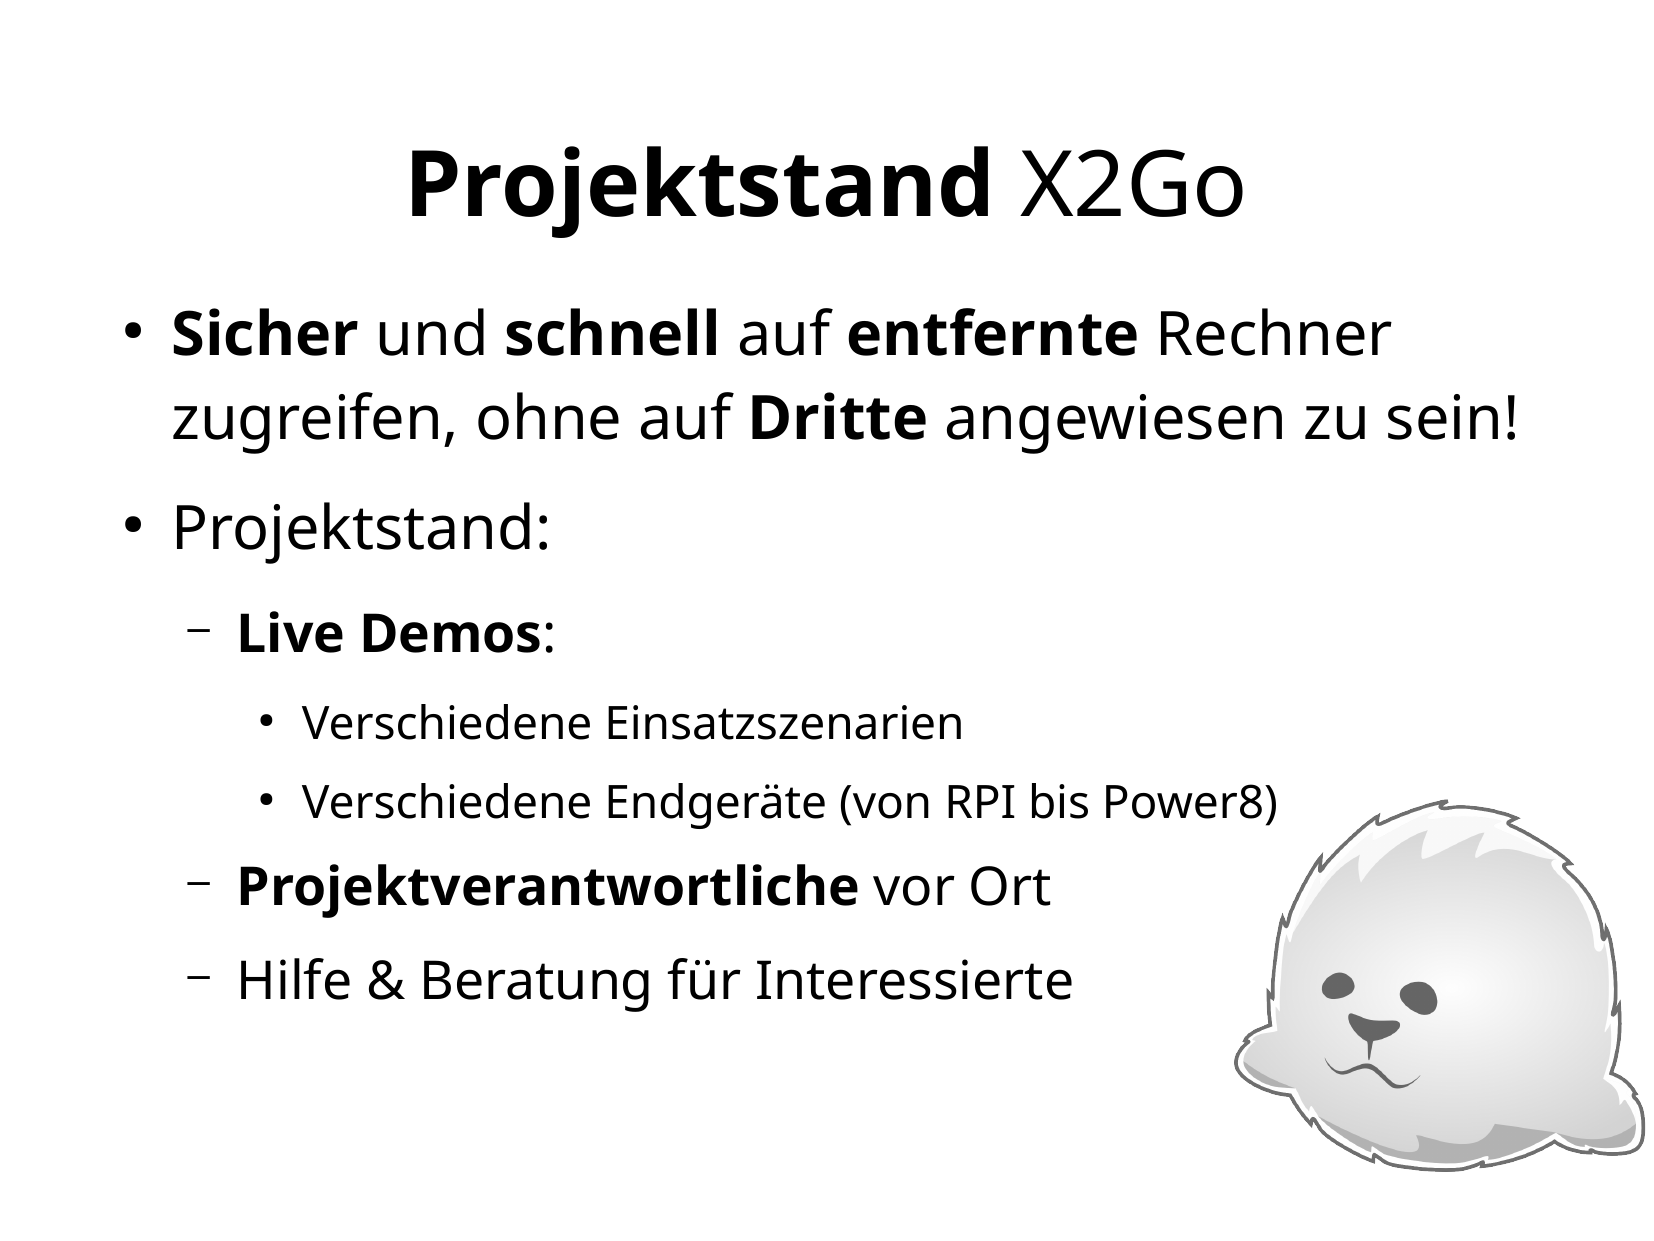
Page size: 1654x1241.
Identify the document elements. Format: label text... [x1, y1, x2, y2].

picture [1215, 754, 1653, 1217]
title Projektstand X2Go [106, 106, 1547, 257]
list Sicher und schnell auf entfernte Rechner zugreifen, ohne auf Dritte angewiesen zu sein! Projektstand: Live Demos: Verschiedene Einsatzszenarien Verschiedene Endgeräte (von RPI bis Power8) Projektverantwortliche vor Ort Hilfe & Beratung für Interessierte [106, 290, 1547, 1076]
